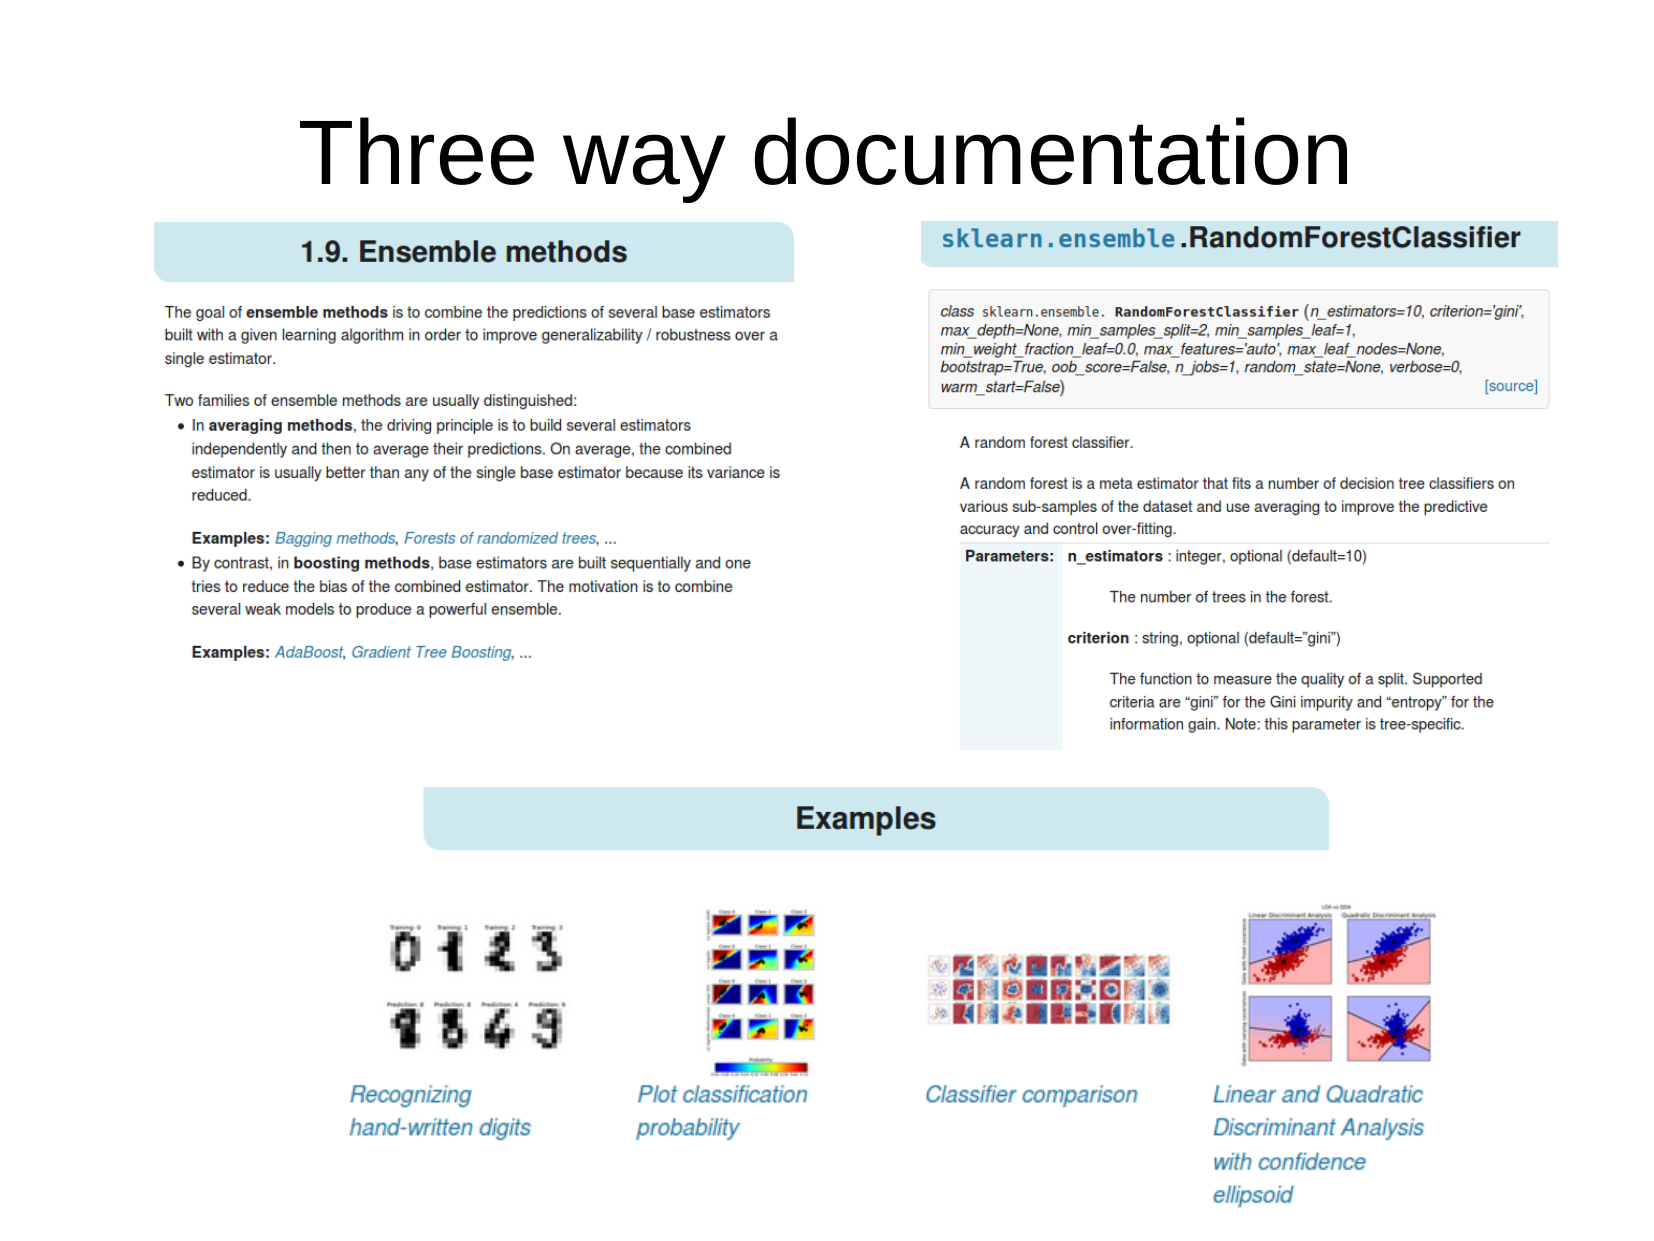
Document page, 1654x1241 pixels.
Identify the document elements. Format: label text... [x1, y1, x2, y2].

picture [418, 776, 1349, 866]
title Three way documentation [82, 49, 1571, 257]
picture [154, 221, 794, 676]
picture [275, 869, 1531, 1241]
picture [920, 221, 1559, 750]
